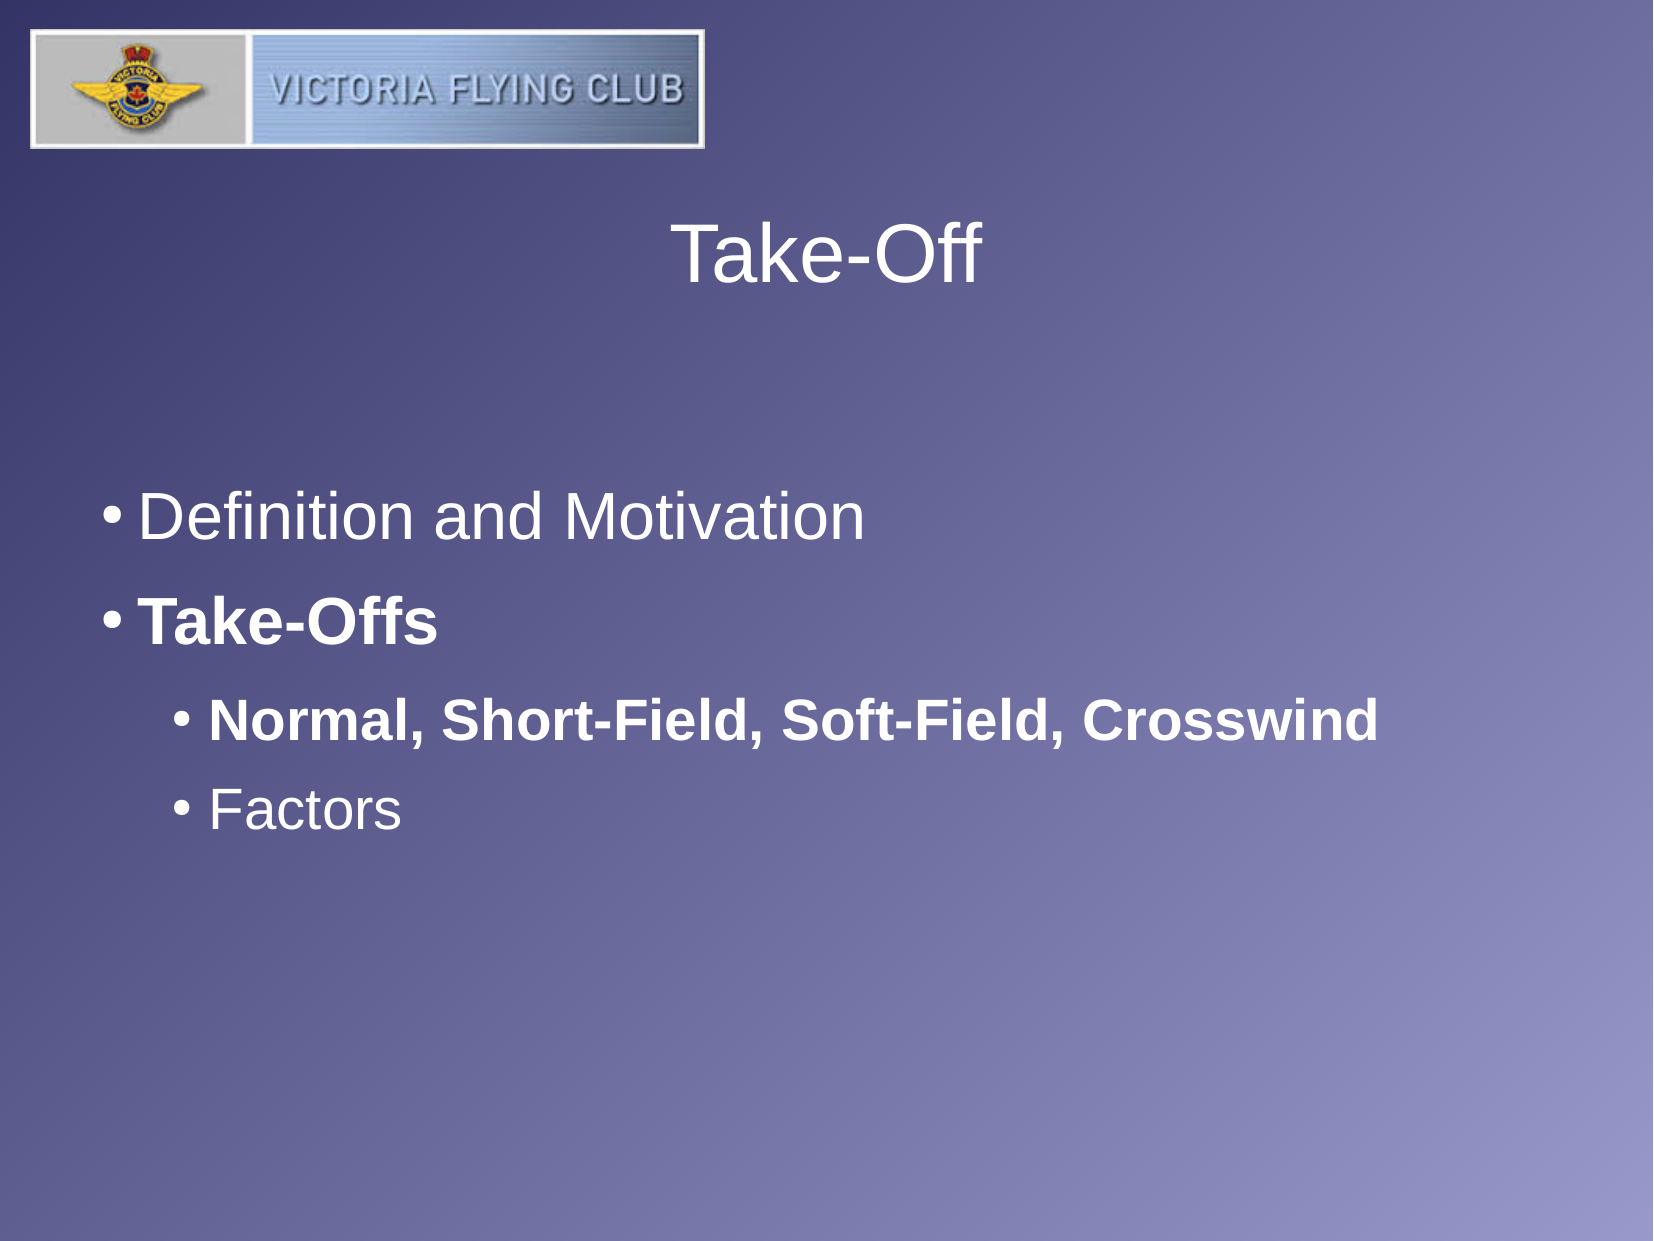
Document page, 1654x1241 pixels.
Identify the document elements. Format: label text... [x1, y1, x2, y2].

title Take-Off [82, 150, 1571, 358]
list Definition and Motivation Take-Offs Normal, Short-Field, Soft-Field, Crosswind Factors [82, 375, 1571, 1095]
picture [30, 29, 705, 149]
